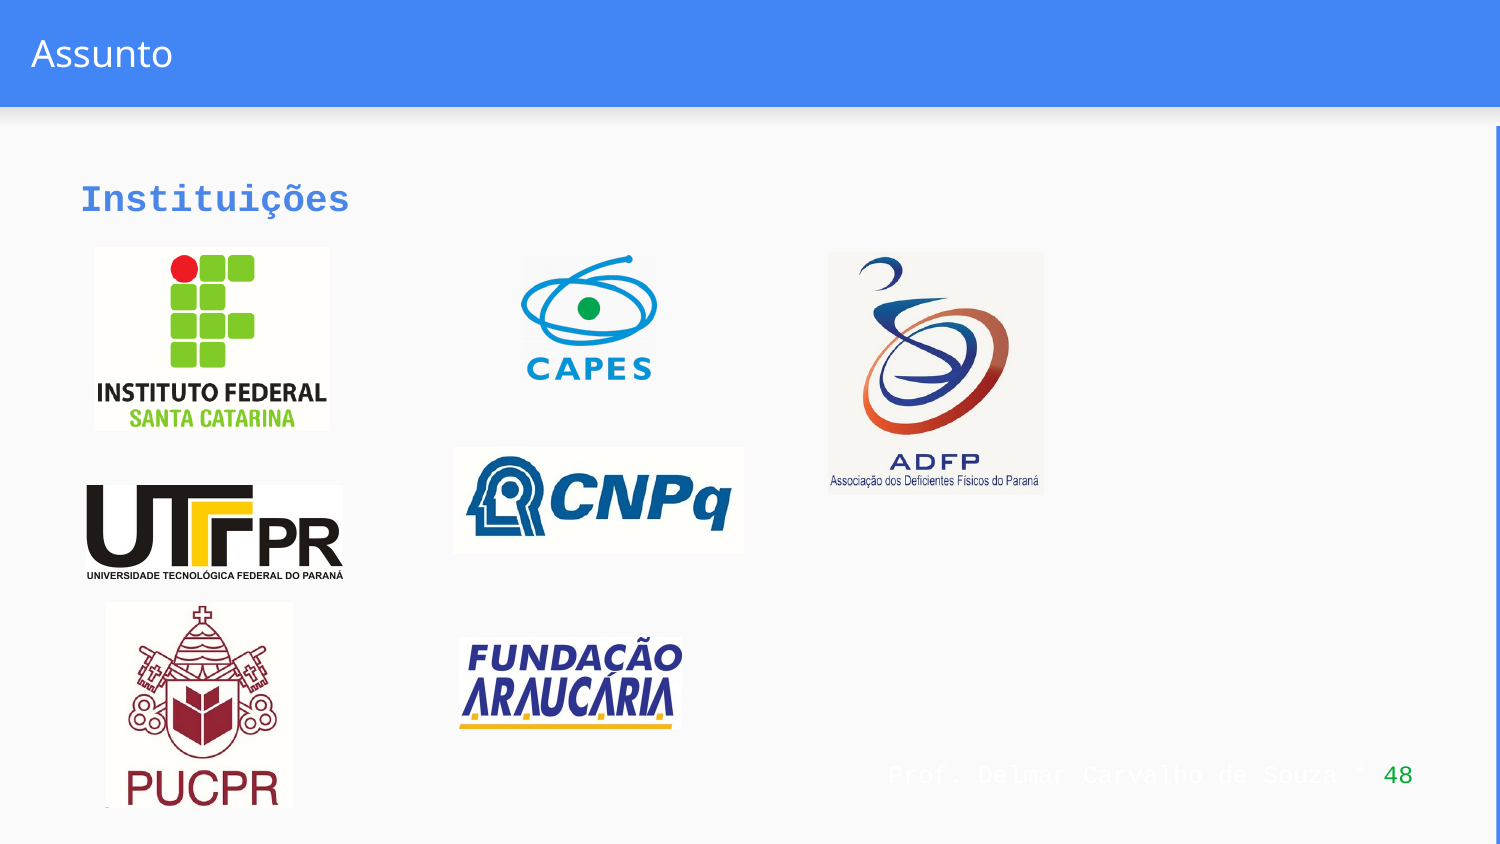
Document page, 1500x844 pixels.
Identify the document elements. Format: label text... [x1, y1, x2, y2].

picture [549, 329, 605, 340]
title Assunto [16, 2, 1464, 102]
picture [828, 252, 1044, 495]
picture [581, 255, 657, 298]
picture [106, 602, 293, 808]
picture [527, 285, 557, 318]
picture [562, 376, 574, 380]
picture [545, 284, 641, 331]
picture [521, 255, 626, 300]
text_box Instituições [40, 152, 721, 780]
picture [86, 485, 343, 579]
picture [453, 447, 744, 554]
picture [459, 637, 682, 729]
picture [521, 309, 657, 380]
picture [603, 280, 651, 317]
picture [94, 247, 330, 431]
